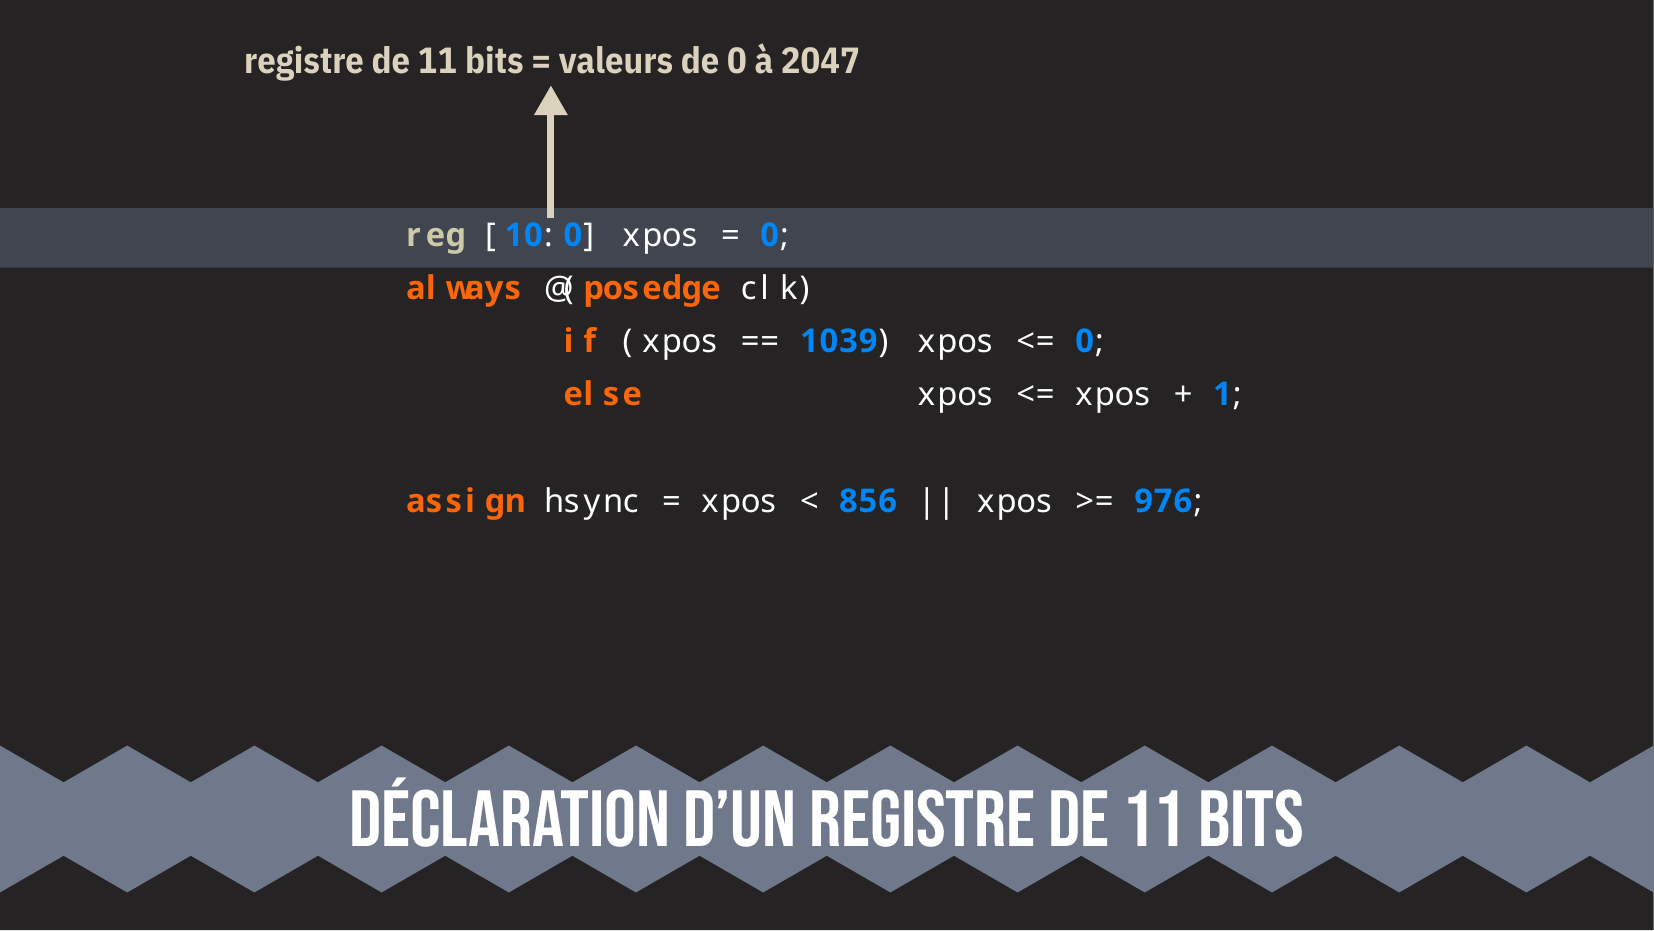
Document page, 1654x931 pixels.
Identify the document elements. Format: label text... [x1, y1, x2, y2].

title Déclaration d’un registre de 11 bits [54, 768, 1600, 877]
picture [0, 0, 1654, 741]
